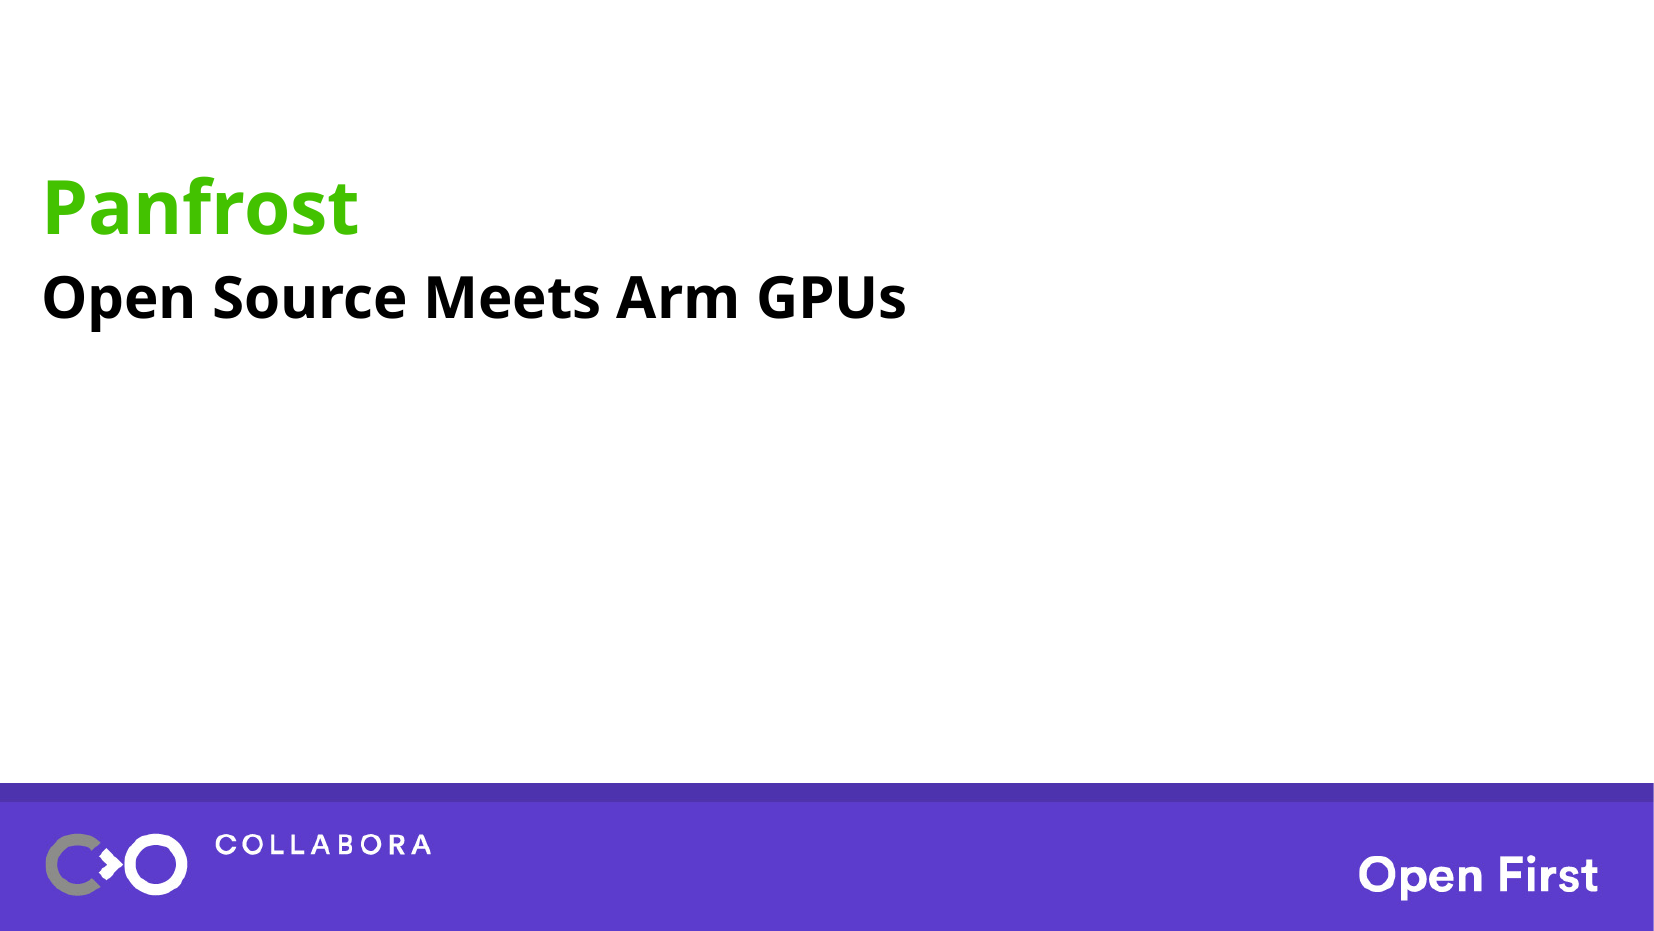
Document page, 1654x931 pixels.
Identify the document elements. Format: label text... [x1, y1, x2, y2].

picture [0, 0, 1654, 931]
title Panfrost Open Source Meets Arm GPUs [41, 113, 1037, 376]
